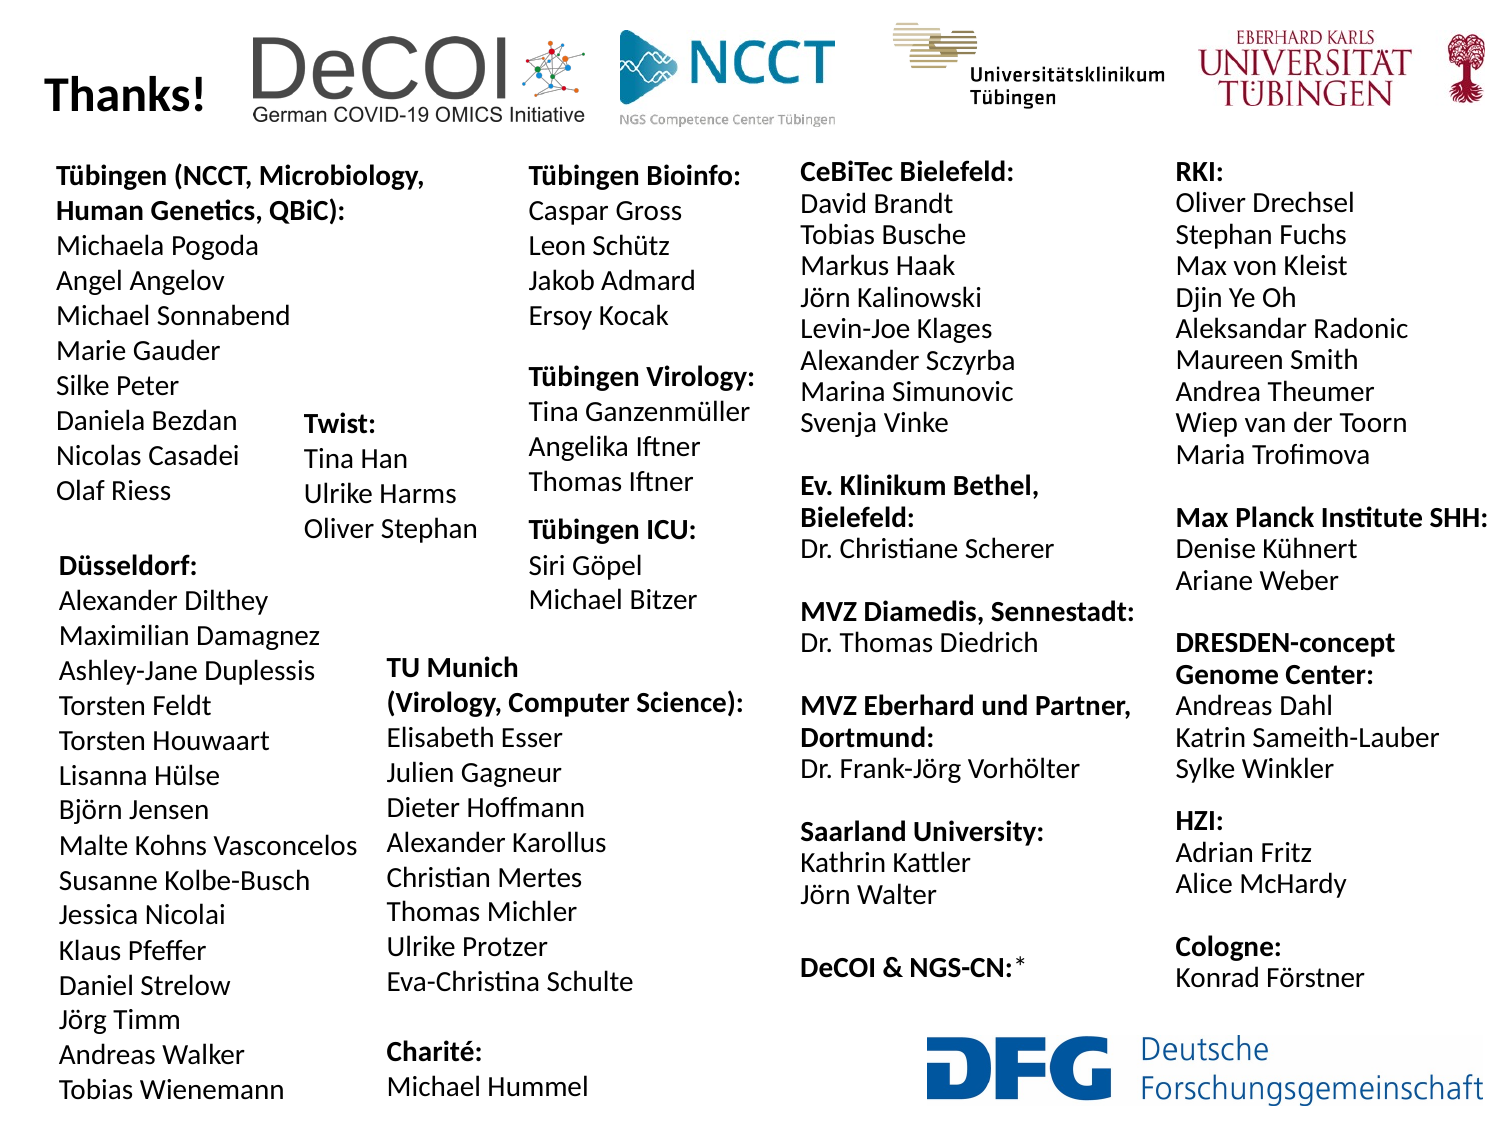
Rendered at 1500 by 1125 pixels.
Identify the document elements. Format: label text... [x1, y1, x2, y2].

picture [620, 30, 835, 127]
text_box Tübingen Virology: Tina Ganzenmüller Angelika Iftner Thomas Iftner [513, 349, 774, 503]
text_box Düsseldorf: Alexander Dilthey Maximilian Damagnez Ashley-Jane Duplessis Torsten Feldt Torsten Houwaart Lisanna Hülse Björn Jensen Malte Kohns Vasconcelos Susanne Kolbe-Busch Jessica Nicolai Klaus Pfeffer Daniel Strelow Jörg Timm Andreas Walker Tobias Wienemann [43, 538, 373, 1114]
picture [620, 61, 634, 72]
text_box TU Munich (Virology, Computer Science): Elisabeth Esser Julien Gagneur Dieter Hoffmann Alexander Karollus Christian Mertes Thomas Michler Ulrike Protzer Eva-Christina Schulte Charité: Michael Hummel [371, 640, 798, 1125]
picture [868, 12, 1188, 114]
picture [927, 1035, 1483, 1106]
text_box Tübingen ICU: Siri Göpel Michael Bitzer [513, 503, 774, 622]
text_box DeCOI & NGS-CN:* [785, 940, 1081, 1000]
text_box RKI: Oliver Drechsel Stephan Fuchs Max von Kleist Djin Ye Oh Aleksandar Radonic Maureen Smith Andrea Theumer Wiep van der Toorn Maria Trofimova Max Planck Institute SHH: Denise Kühnert Ariane Weber DRESDEN-concept Genome Center: Andreas Dahl Katrin Sameith-Lauber Sylke Winkler HZI: Adrian Fritz Alice McHardy Cologne: Konrad Förstner [1160, 148, 1500, 1017]
picture [253, 36, 585, 122]
text_box Tübingen (NCCT, Microbiology, Human Genetics, QBiC): Michaela Pogoda Angel Angelov Michael Sonnabend Marie Gauder Silke Peter Daniela Bezdan Nicolas Casadei Olaf Riess [41, 149, 455, 492]
text_box Tübingen Bioinfo: Caspar Gross Leon Schütz Jakob Admard Ersoy Kocak [513, 148, 774, 349]
picture [1198, 30, 1485, 106]
text_box Thanks! [29, 54, 278, 130]
text_box Twist: Tina Han Ulrike Harms Oliver Stephan [289, 397, 550, 563]
text_box CeBiTec Bielefeld: David Brandt Tobias Busche Markus Haak Jörn Kalinowski Levin-Joe Klages Alexander Sczyrba Marina Simunovic Svenja Vinke Ev. Klinikum Bethel, Bielefeld: Dr. Christiane Scherer MVZ Diamedis, Sennestadt: Dr. Thomas Diedrich MVZ Eberhard und Partner, Dortmund: Dr. Frank-Jörg Vorhölter Saarland University: Kathrin Kattler Jörn Walter [785, 149, 1176, 982]
